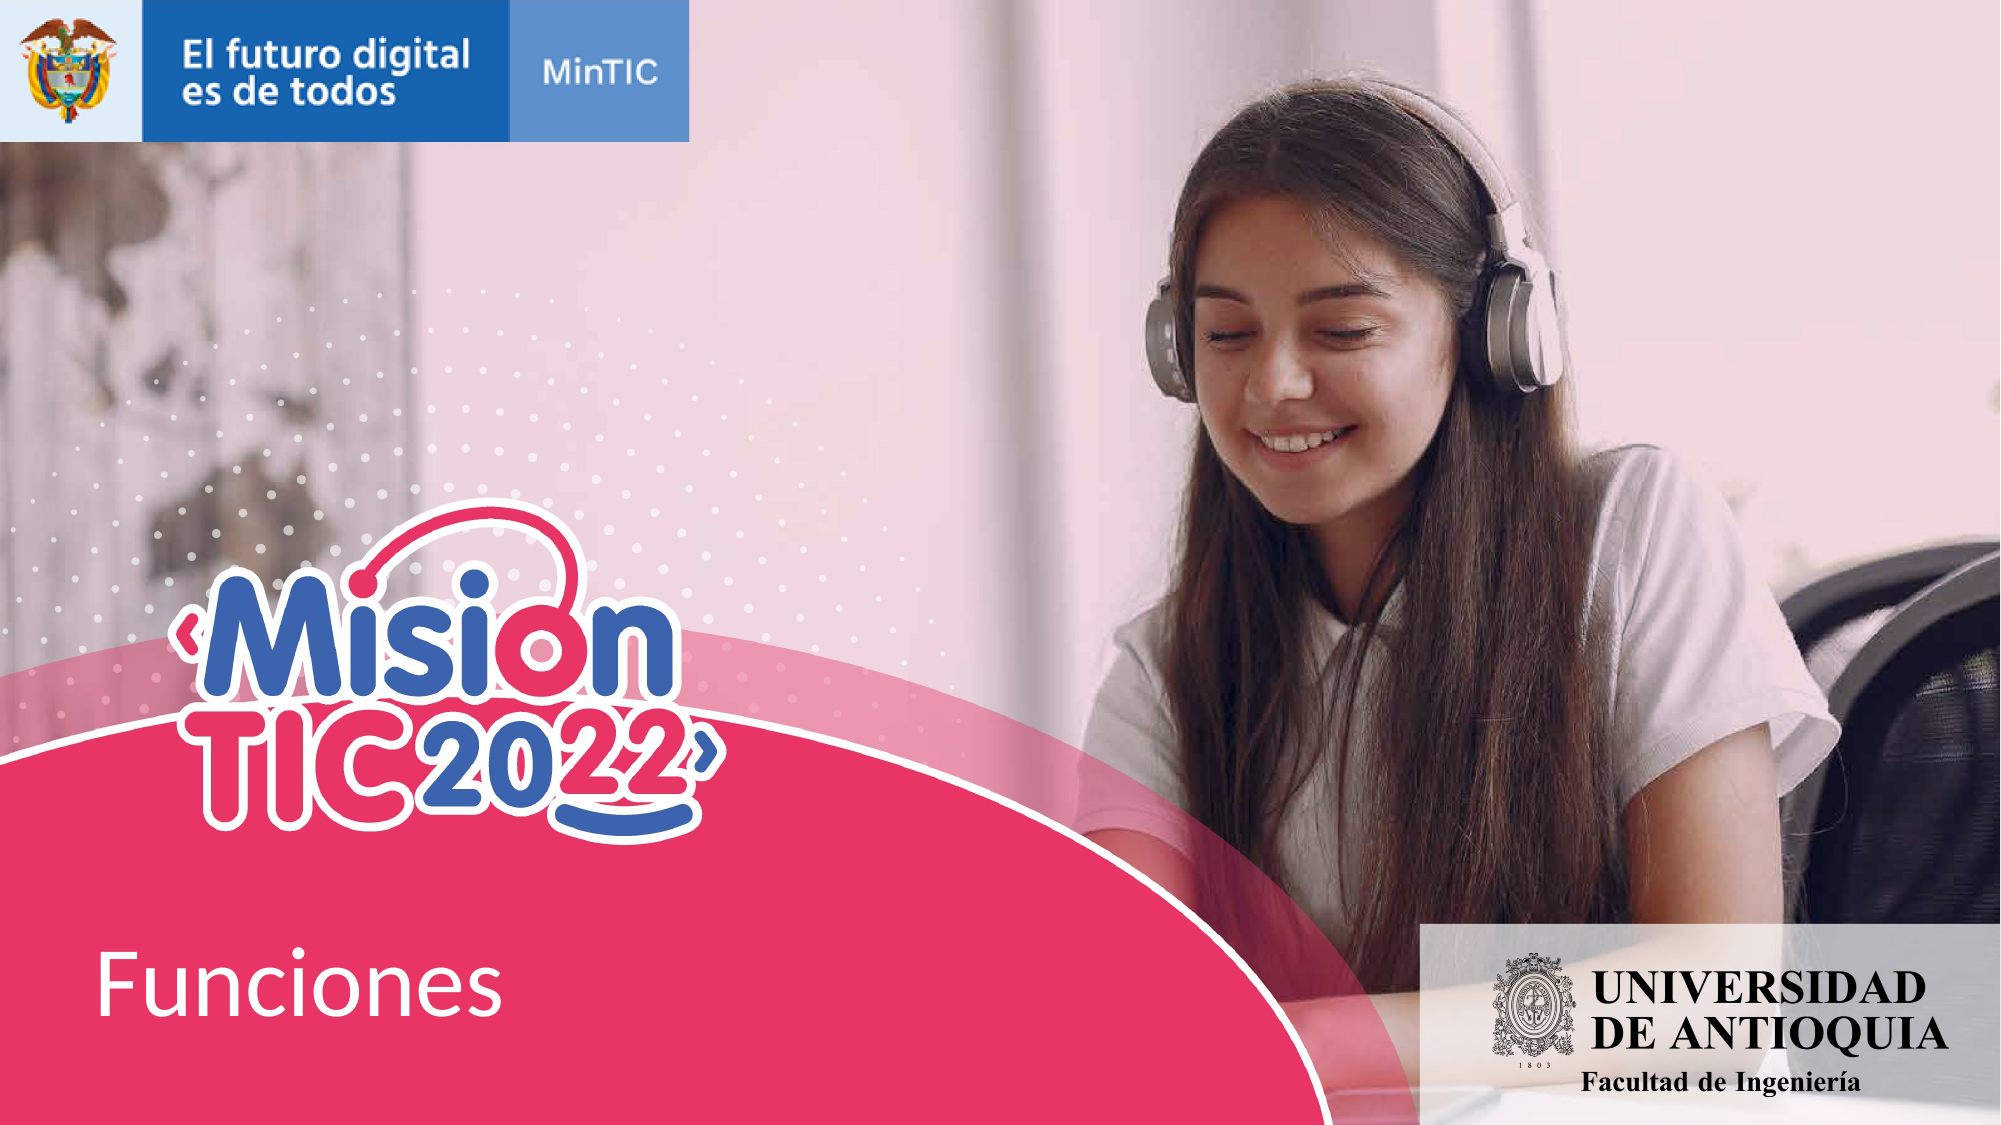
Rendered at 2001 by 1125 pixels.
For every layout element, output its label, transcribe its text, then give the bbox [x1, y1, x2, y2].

picture [1421, 925, 2001, 1125]
picture [0, 0, 2001, 1125]
title Funciones [79, 922, 926, 1042]
